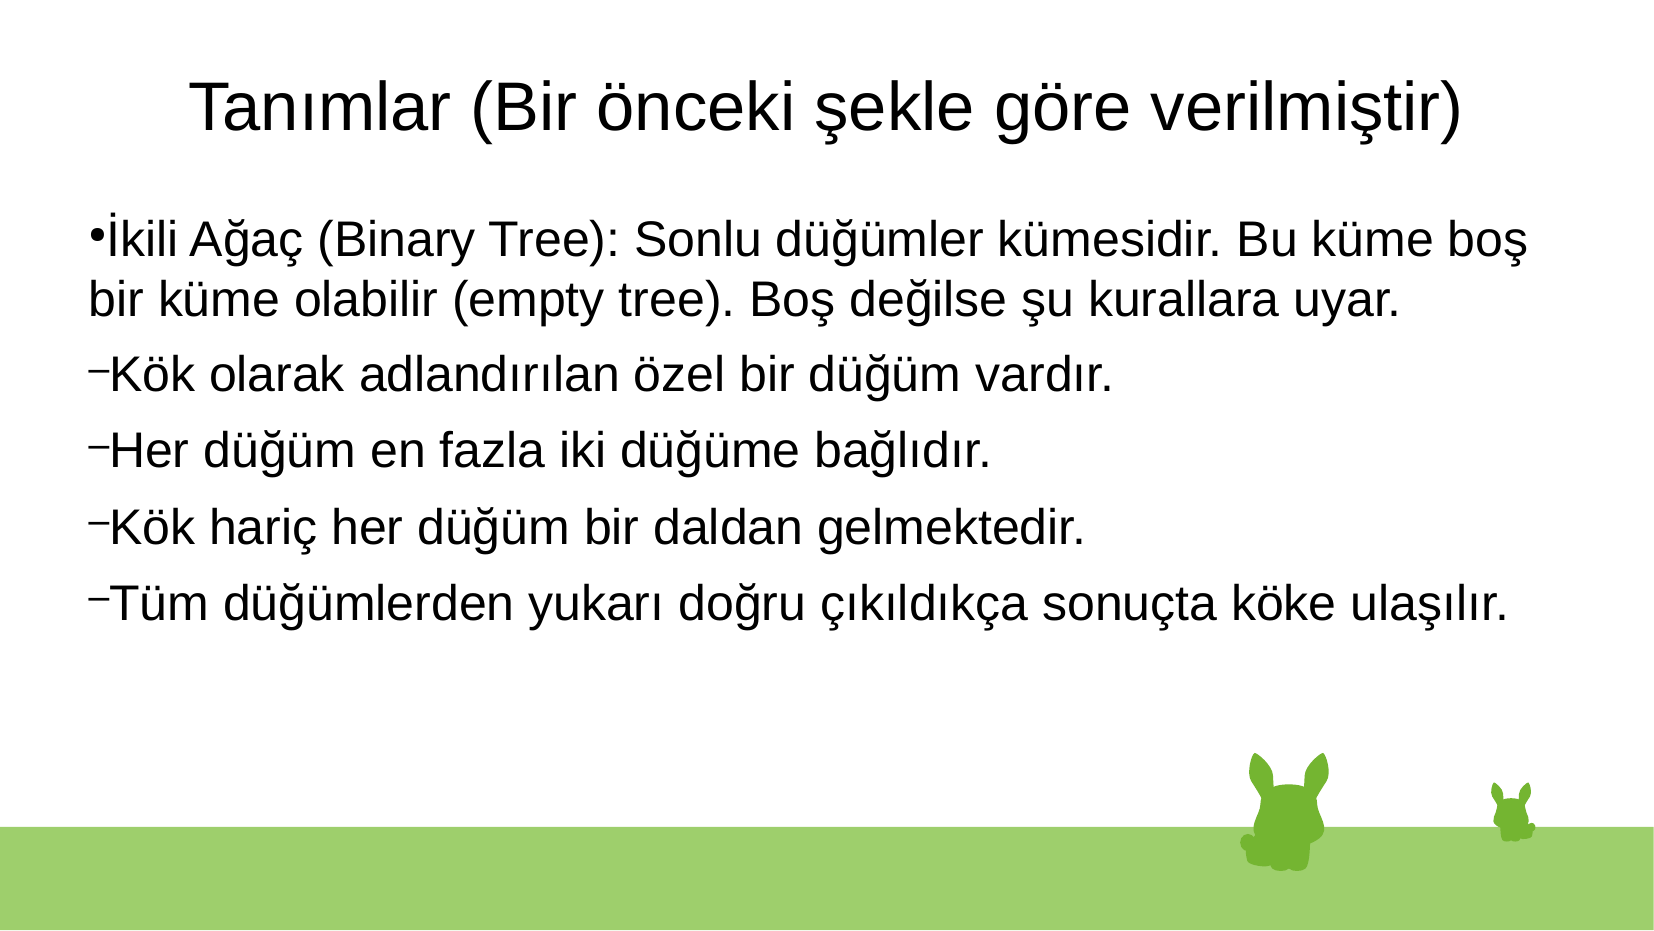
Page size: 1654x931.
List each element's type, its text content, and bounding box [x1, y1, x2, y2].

title Tanımlar (Bir önceki şekle göre verilmiştir) [88, 29, 1565, 178]
list İ﻿kili Ağaç (Binary Tree): Sonlu düğümler kümesidir. Bu küme boş bir küme olabilir (empty tree). Boş değilse şu kurallara uyar. Kök olarak adlandırılan özel bir düğüm vardır. Her düğüm en fazla iki düğüme bağlıdır. Kök hariç her düğüm bir daldan gelmektedir. Tüm düğümlerden yukarı doğru çıkıldıkça sonuçta köke ulaşılır. [88, 206, 1565, 739]
